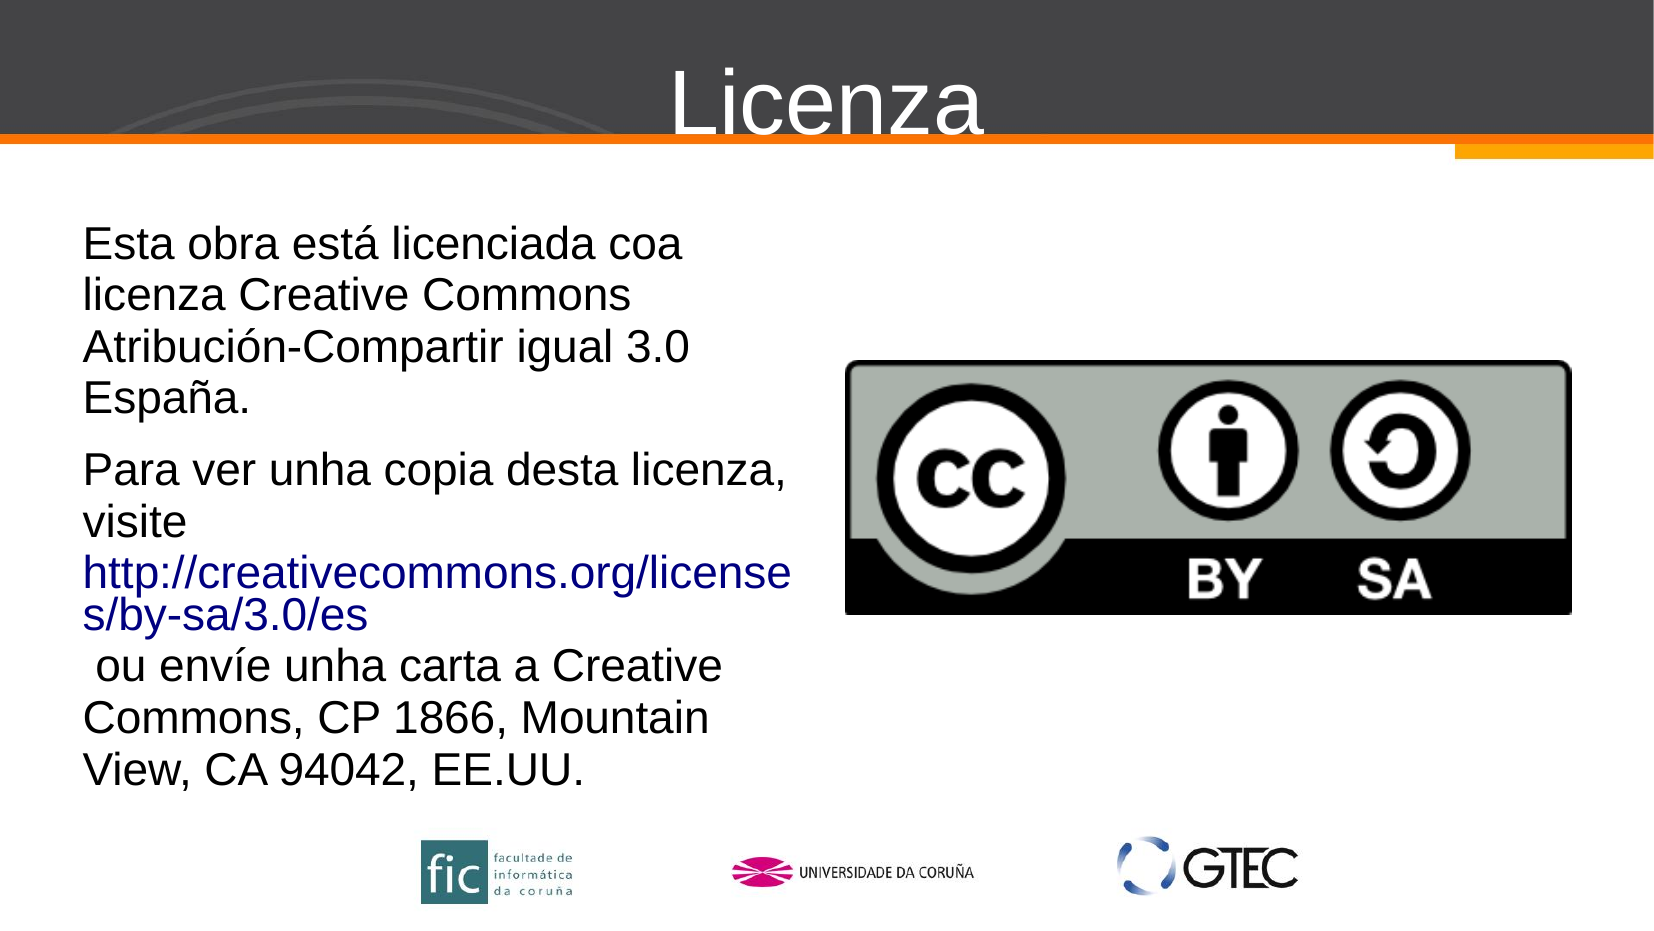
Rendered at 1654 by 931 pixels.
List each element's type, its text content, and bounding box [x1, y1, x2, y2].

title Licenza [82, 0, 1571, 138]
picture [0, 0, 1654, 931]
list Esta obra está licenciada coa licenza Creative Commons Atribución-Compartir igual 3.0 España. Para ver unha copia desta licenza, visite http://creativecommons.org/licenses/by-sa/3.0/es ou envíe unha carta a Creative Commons, CP 1866, Mountain View, CA 94042, EE.UU. [82, 217, 809, 758]
